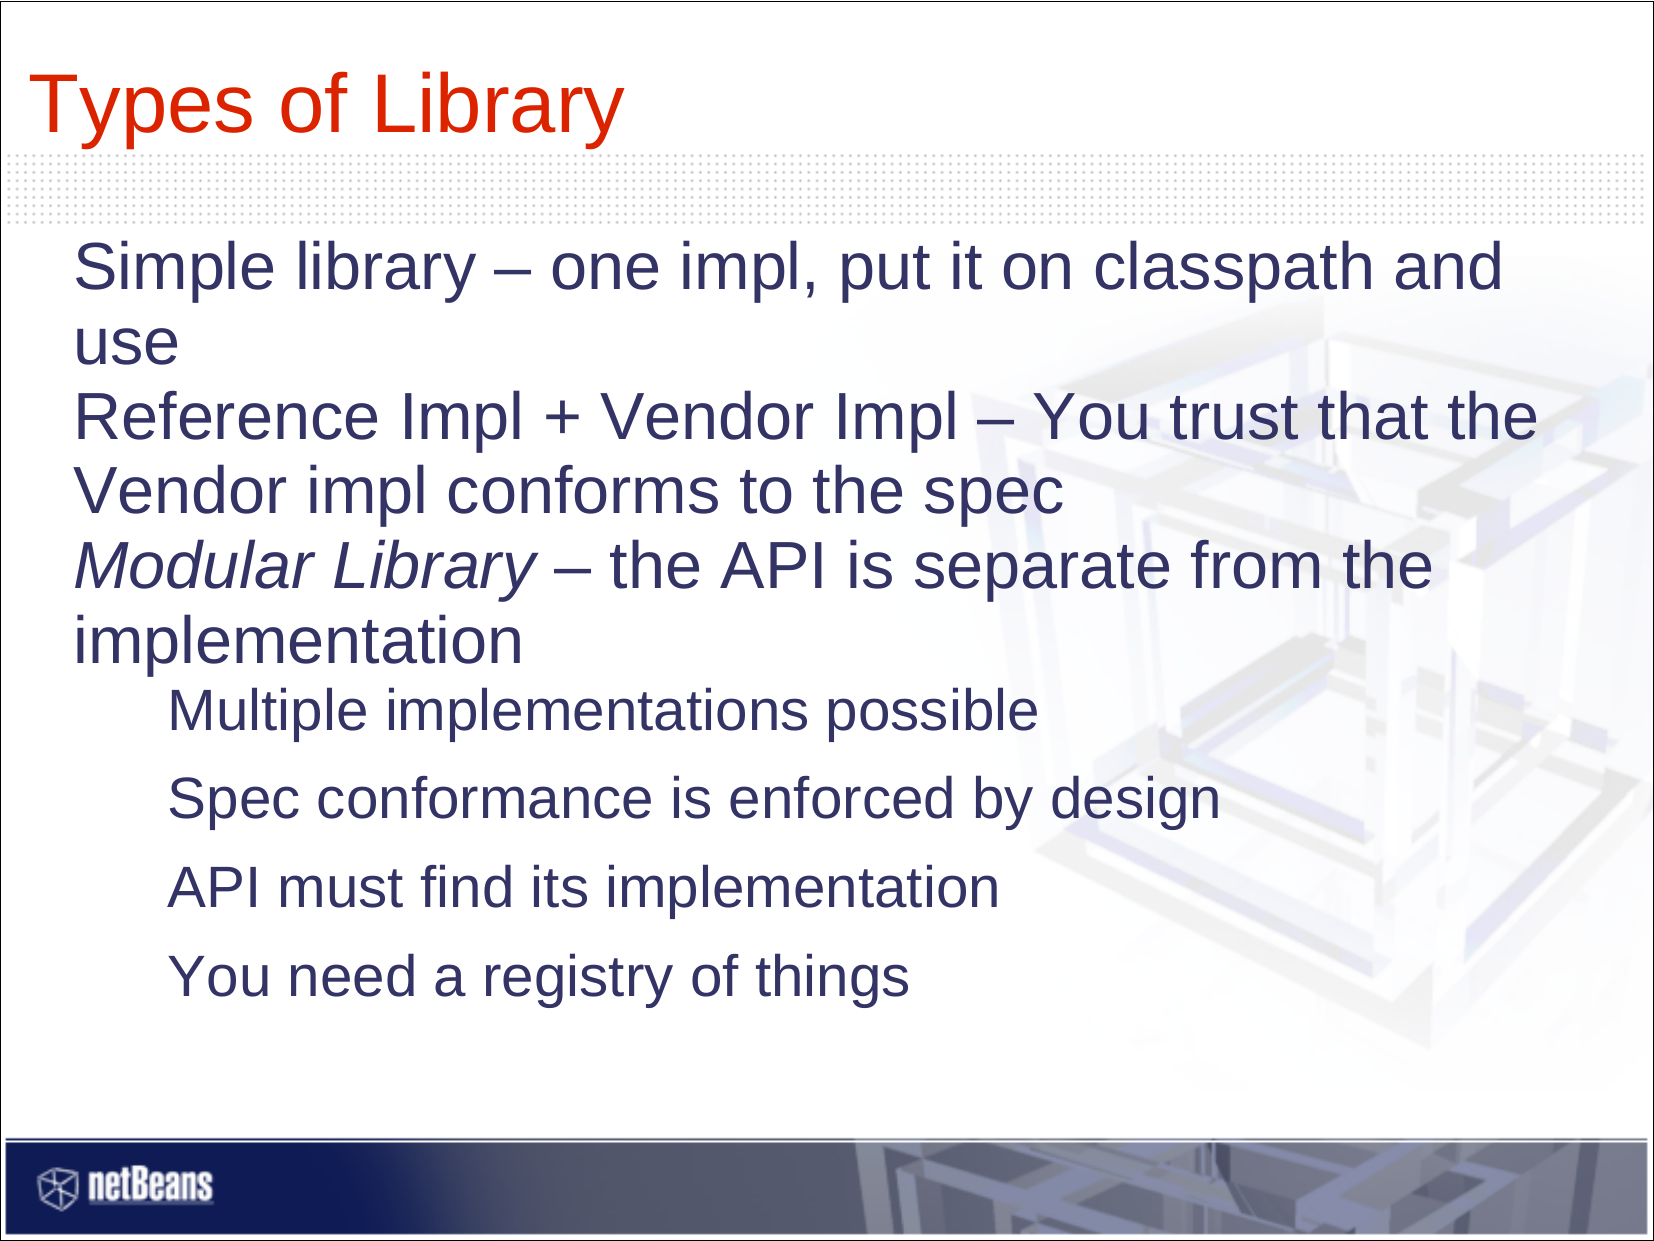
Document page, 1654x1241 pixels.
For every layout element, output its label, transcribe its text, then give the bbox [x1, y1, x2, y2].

list Simple library – one impl, put it on classpath and use Reference Impl + Vendor Impl – You trust that the Vendor impl conforms to the spec Modular Library – the API is separate from the implementation Multiple implementations possible Spec conformance is enforced by design API must find its implementation You need a registry of things [73, 229, 1574, 1073]
picture [1, 2, 1653, 1240]
title Types of Library [28, 0, 1619, 208]
